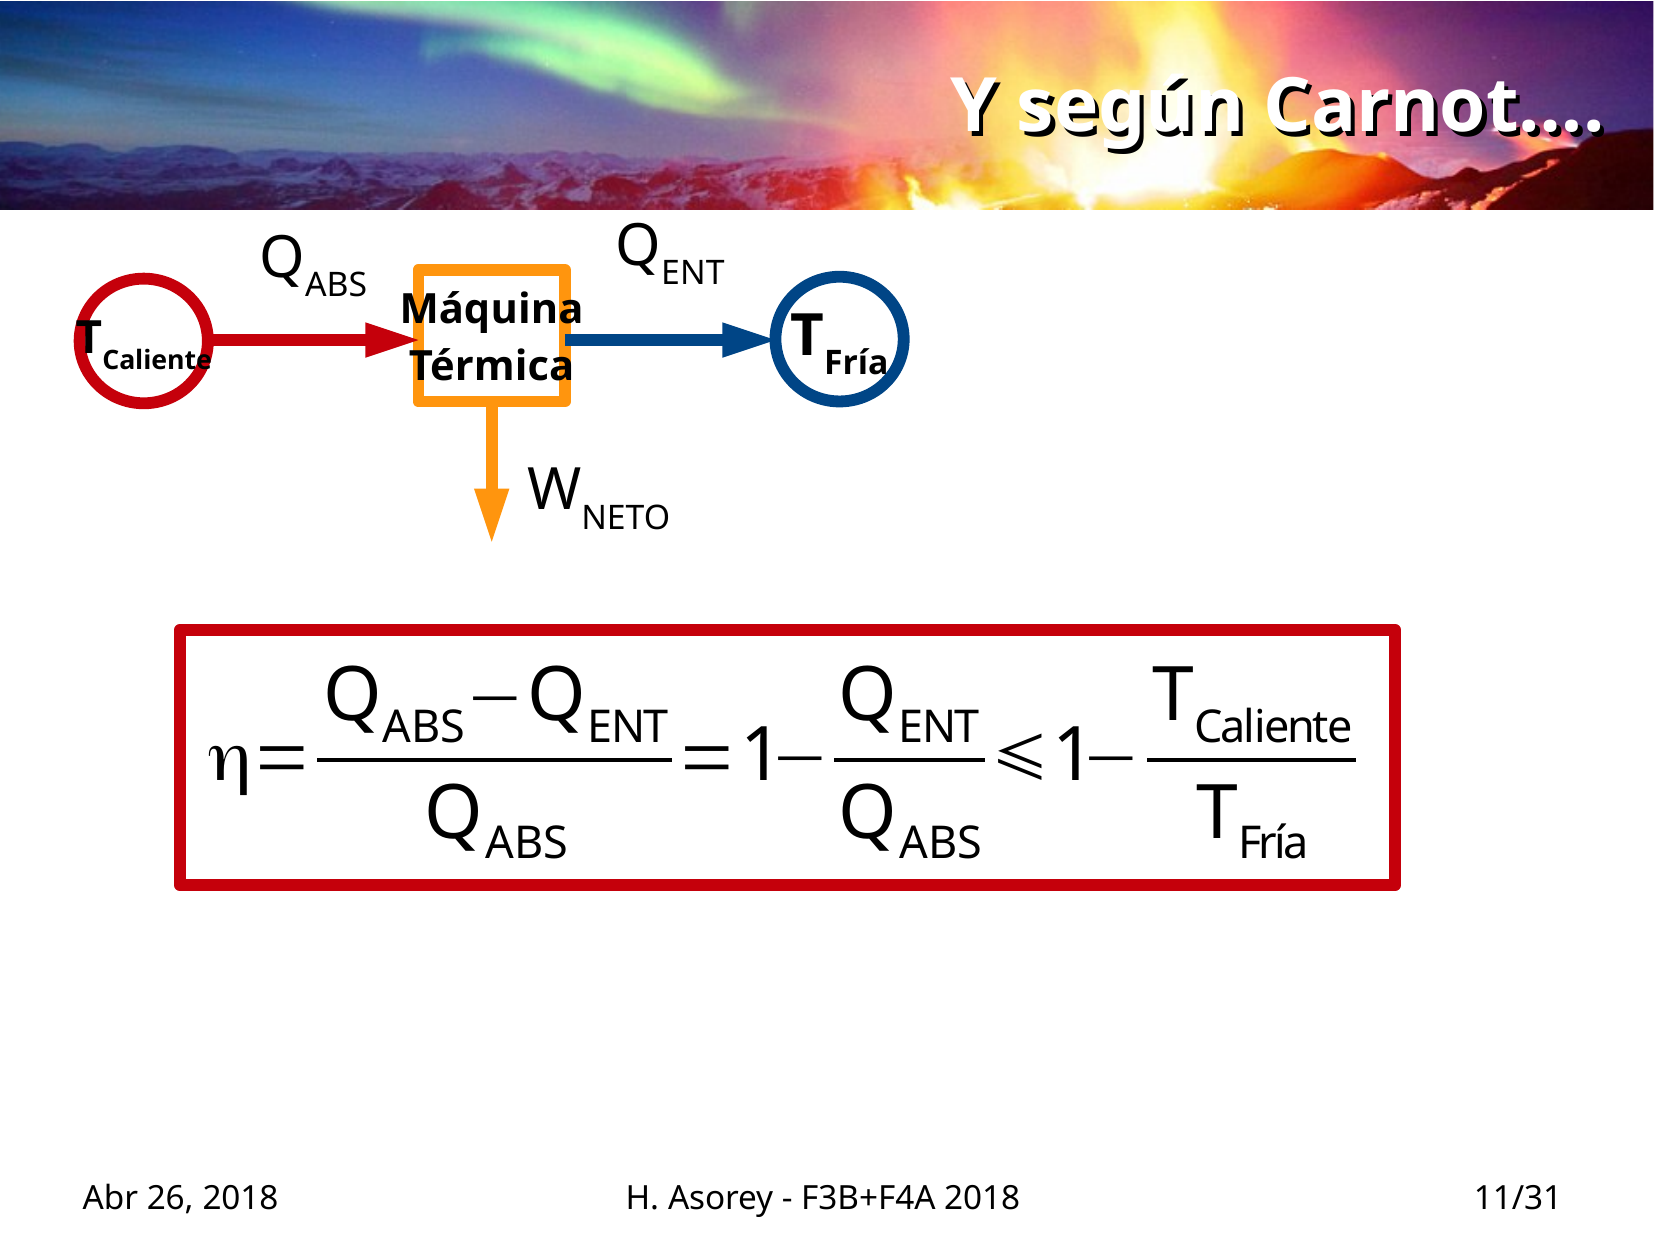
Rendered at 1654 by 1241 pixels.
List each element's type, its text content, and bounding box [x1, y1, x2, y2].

text_box TFría [775, 276, 904, 402]
title Y según Carnot…. [45, 15, 1606, 191]
chart [199, 648, 1366, 871]
text_box WNETO [508, 440, 689, 572]
text_box Máquina Térmica [418, 269, 565, 402]
picture [0, 1, 1654, 210]
text_box TCaliente [79, 278, 208, 404]
